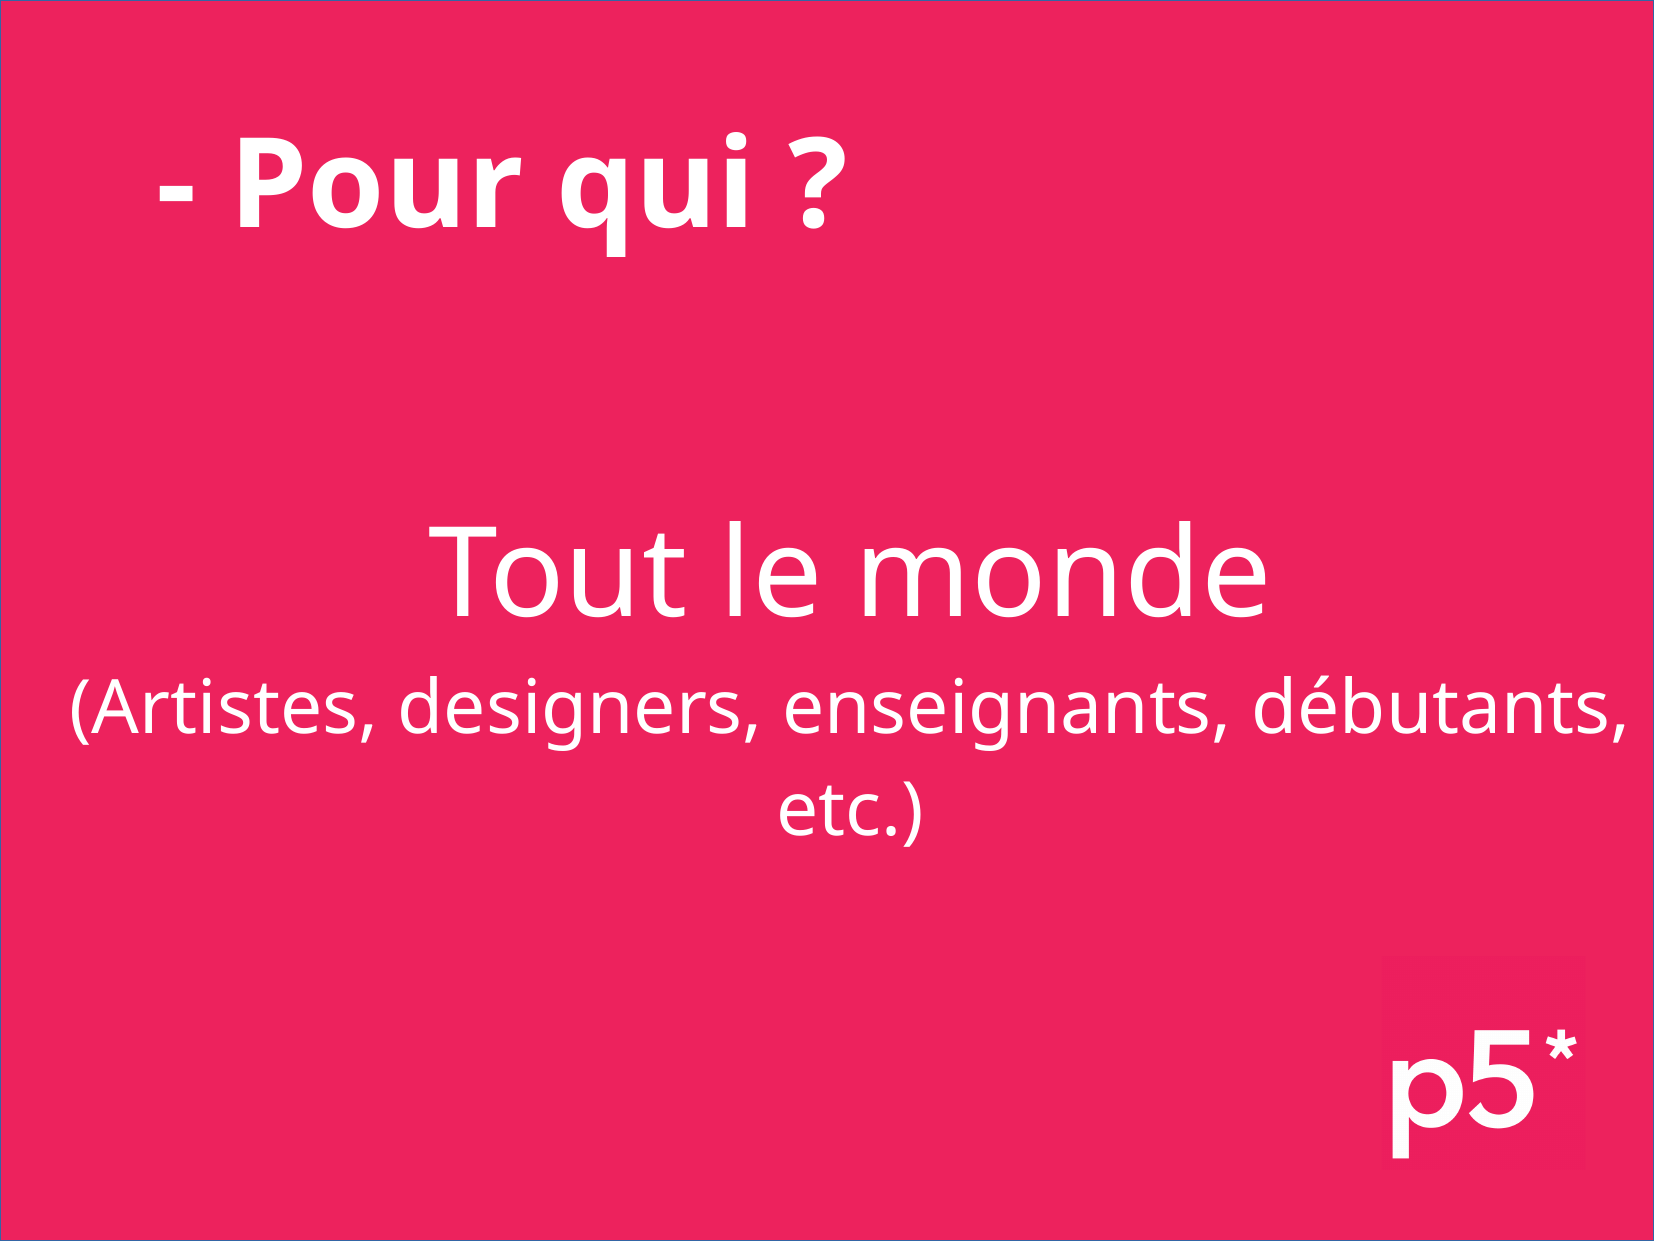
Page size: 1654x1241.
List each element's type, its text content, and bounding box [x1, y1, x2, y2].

text_box - Pour qui ? [141, 86, 1028, 242]
text_box [0, 0, 1654, 1241]
text_box Tout le monde (Artistes, designers, enseignants, débutants, etc.) [47, 475, 1654, 1191]
